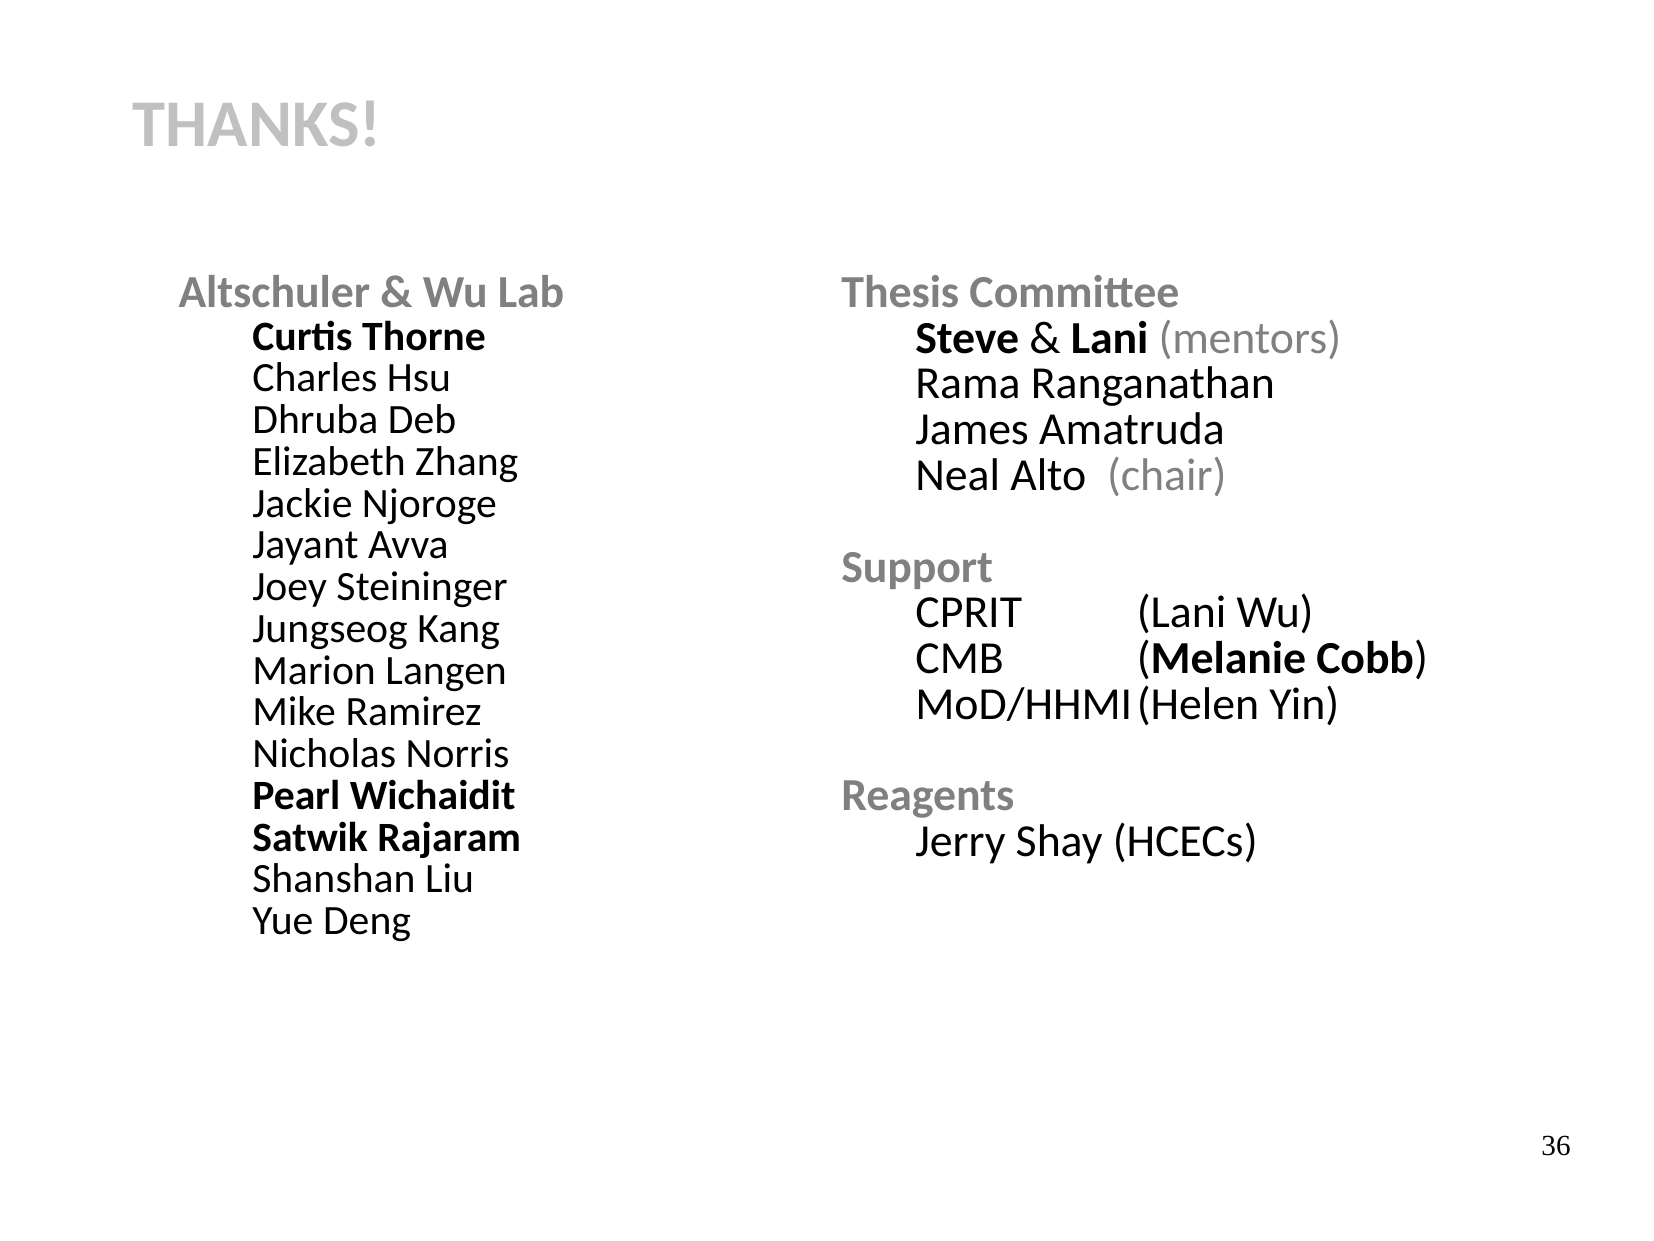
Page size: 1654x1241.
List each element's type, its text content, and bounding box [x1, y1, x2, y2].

text_box Altschuler & Wu Lab Curtis Thorne Charles Hsu Dhruba Deb Elizabeth Zhang Jackie Njoroge Jayant Avva Joey Steininger Jungseog Kang Marion Langen Mike Ramirez Nicholas Norris Pearl Wichaidit Satwik Rajaram Shanshan Liu Yue Deng [163, 265, 580, 1214]
text_box Thesis Committee Steve & Lani (mentors) Rama Ranganathan James Amatruda Neal Alto (chair) Support CPRIT (Lani Wu) CMB (Melanie Cobb) MoD/HHMI (Helen Yin) Reagents Jerry Shay (HCECs) [826, 265, 1567, 1006]
text_box THANKS! [118, 88, 621, 207]
